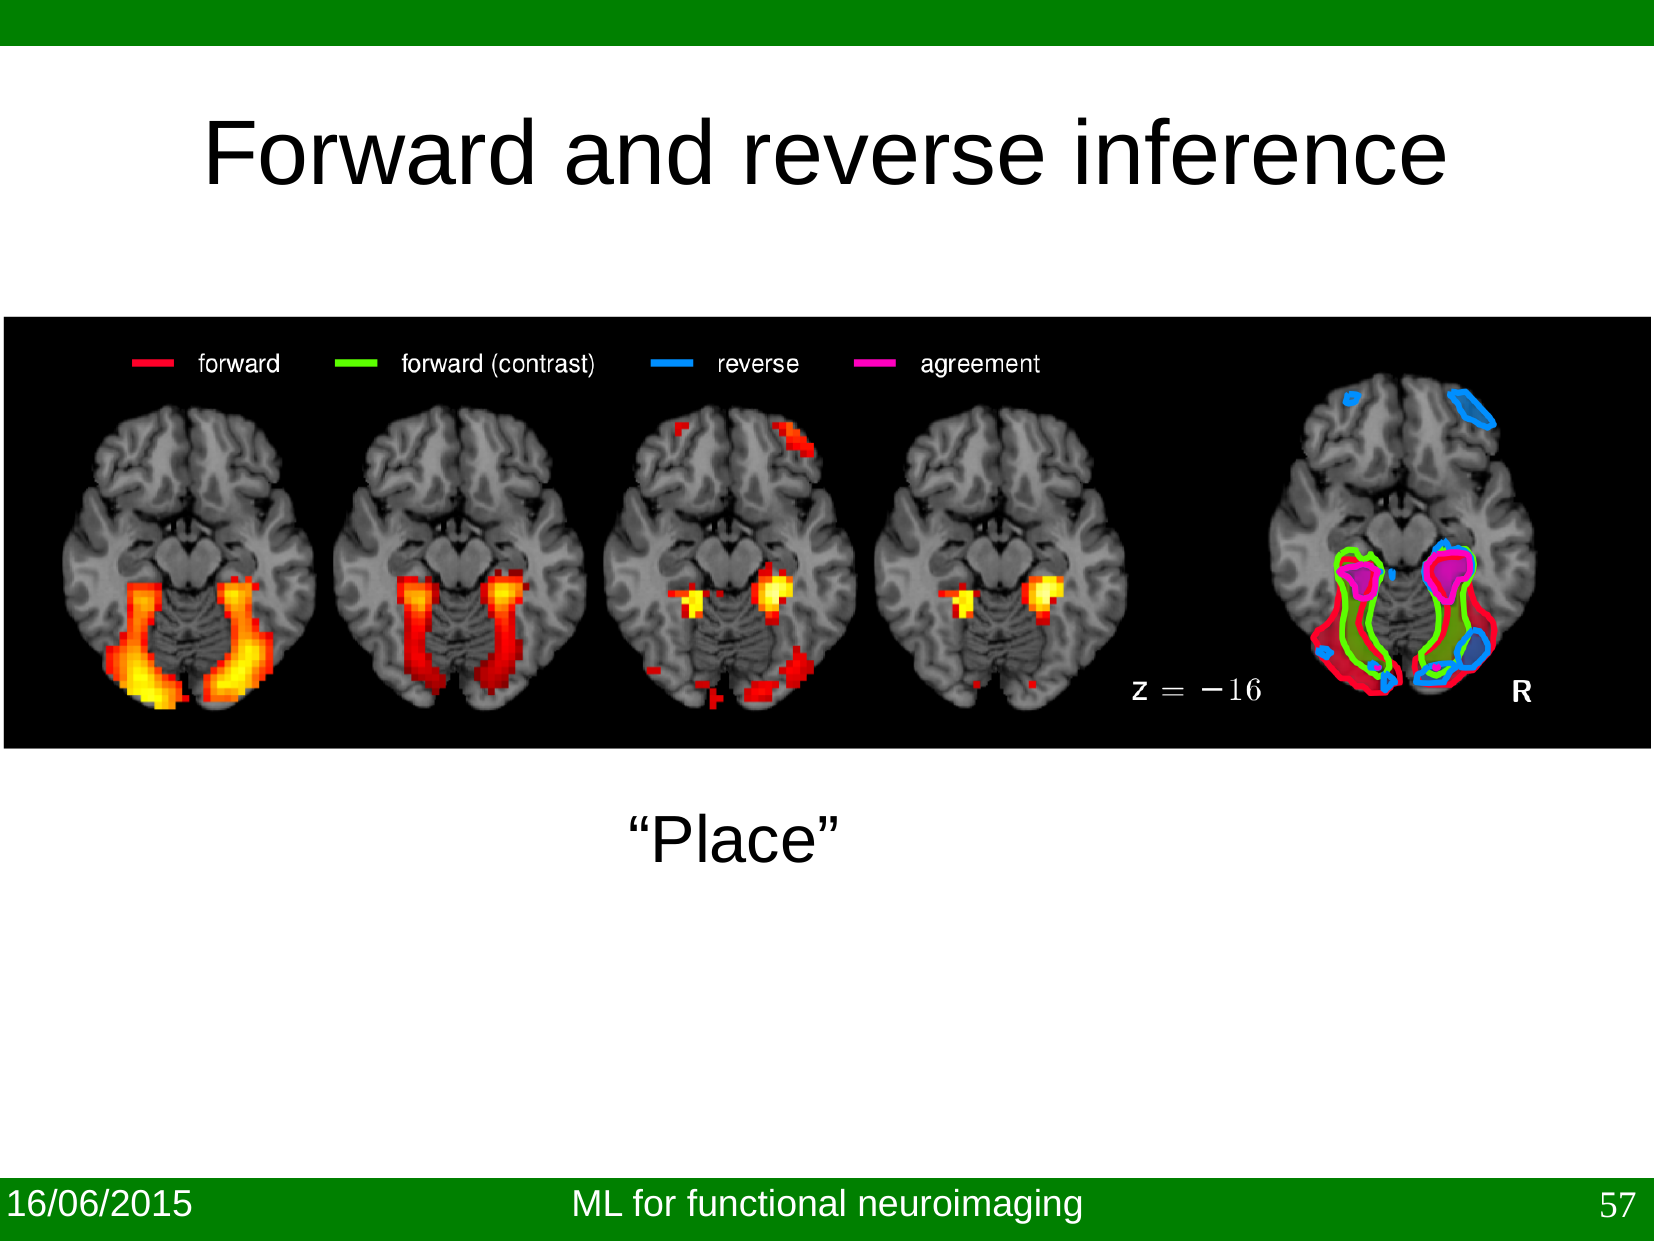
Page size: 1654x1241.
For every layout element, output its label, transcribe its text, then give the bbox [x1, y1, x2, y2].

title Forward and reverse inference [82, 49, 1571, 257]
picture [1, 314, 1652, 751]
text_box “Place” [613, 795, 856, 885]
